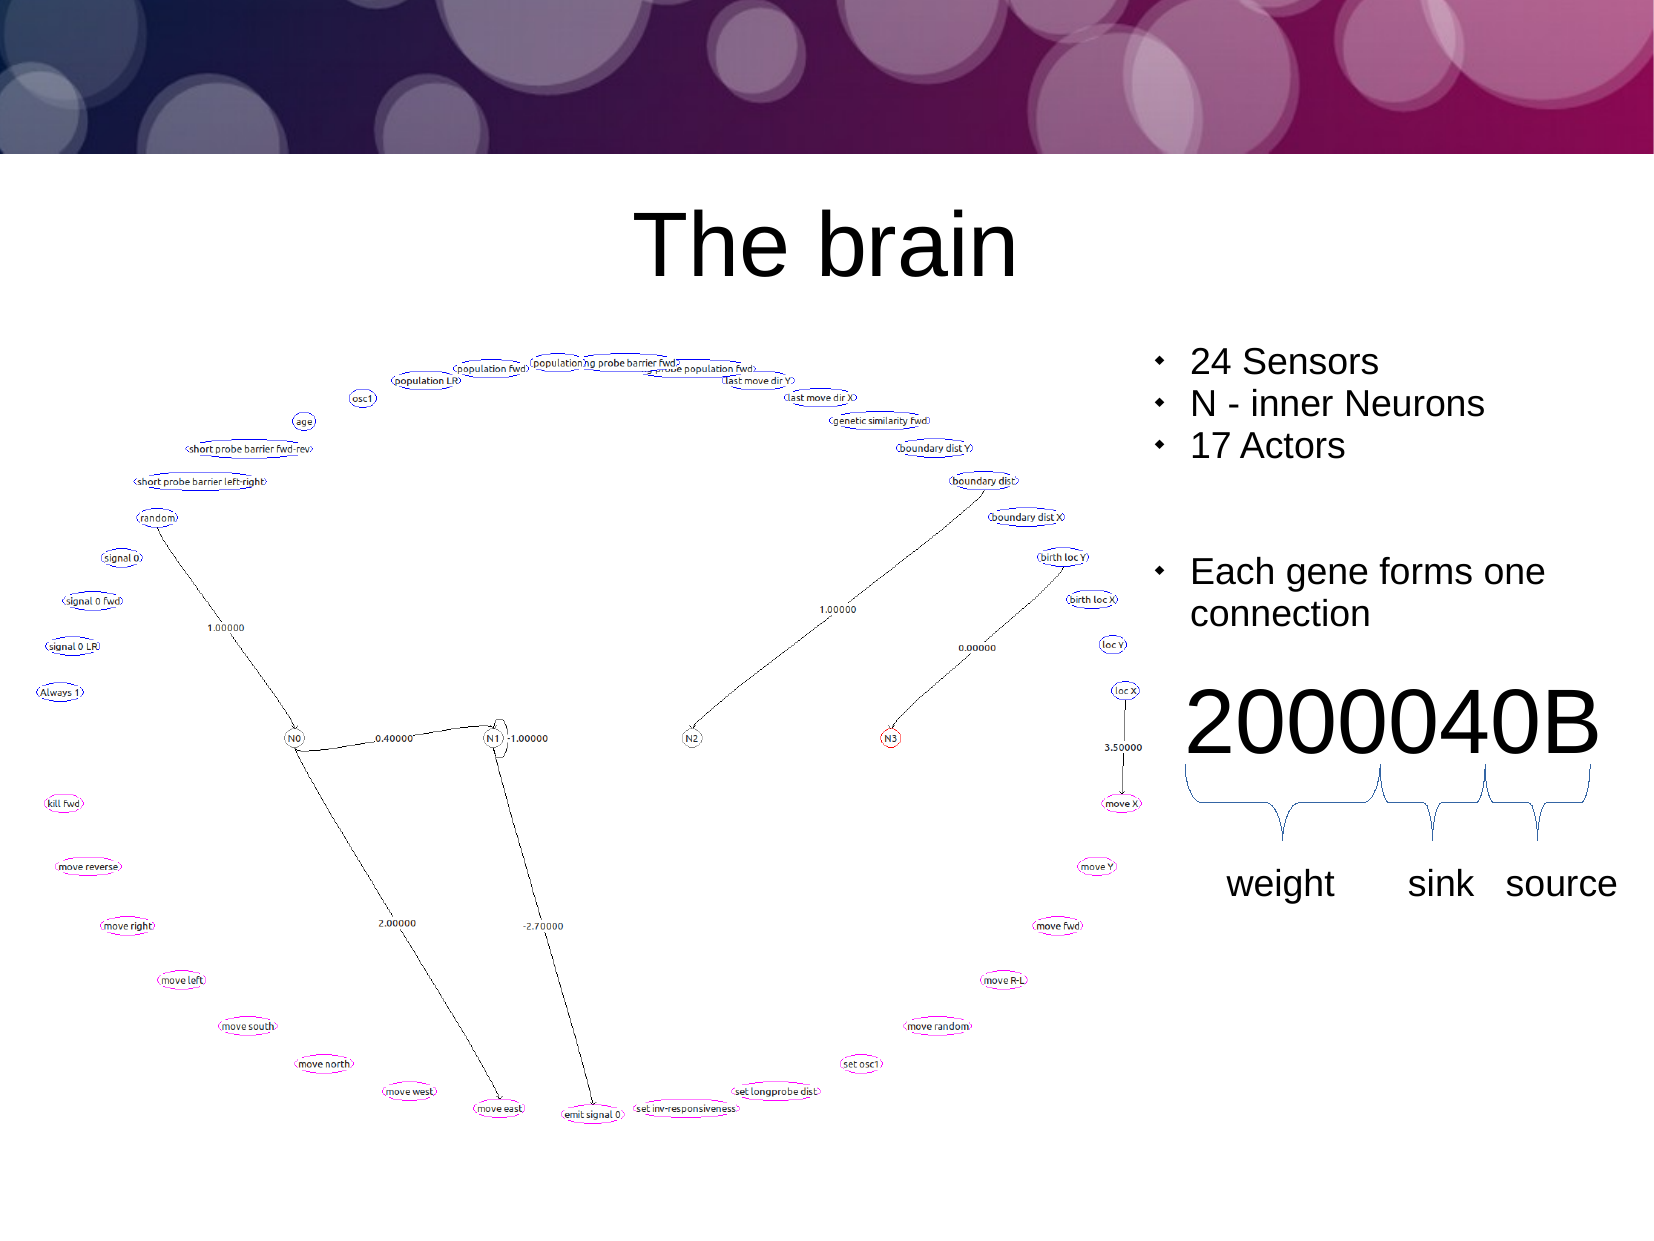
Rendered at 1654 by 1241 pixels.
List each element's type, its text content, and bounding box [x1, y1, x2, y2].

text_box 2000040B [1170, 663, 1636, 781]
text_box weight sink source [1170, 855, 1636, 912]
title The brain [82, 159, 1571, 331]
text_box 24 Sensors N - inner Neurons 17 Actors Each gene forms one connection [1140, 333, 1606, 661]
picture [33, 349, 1145, 1126]
picture [0, 0, 1654, 154]
